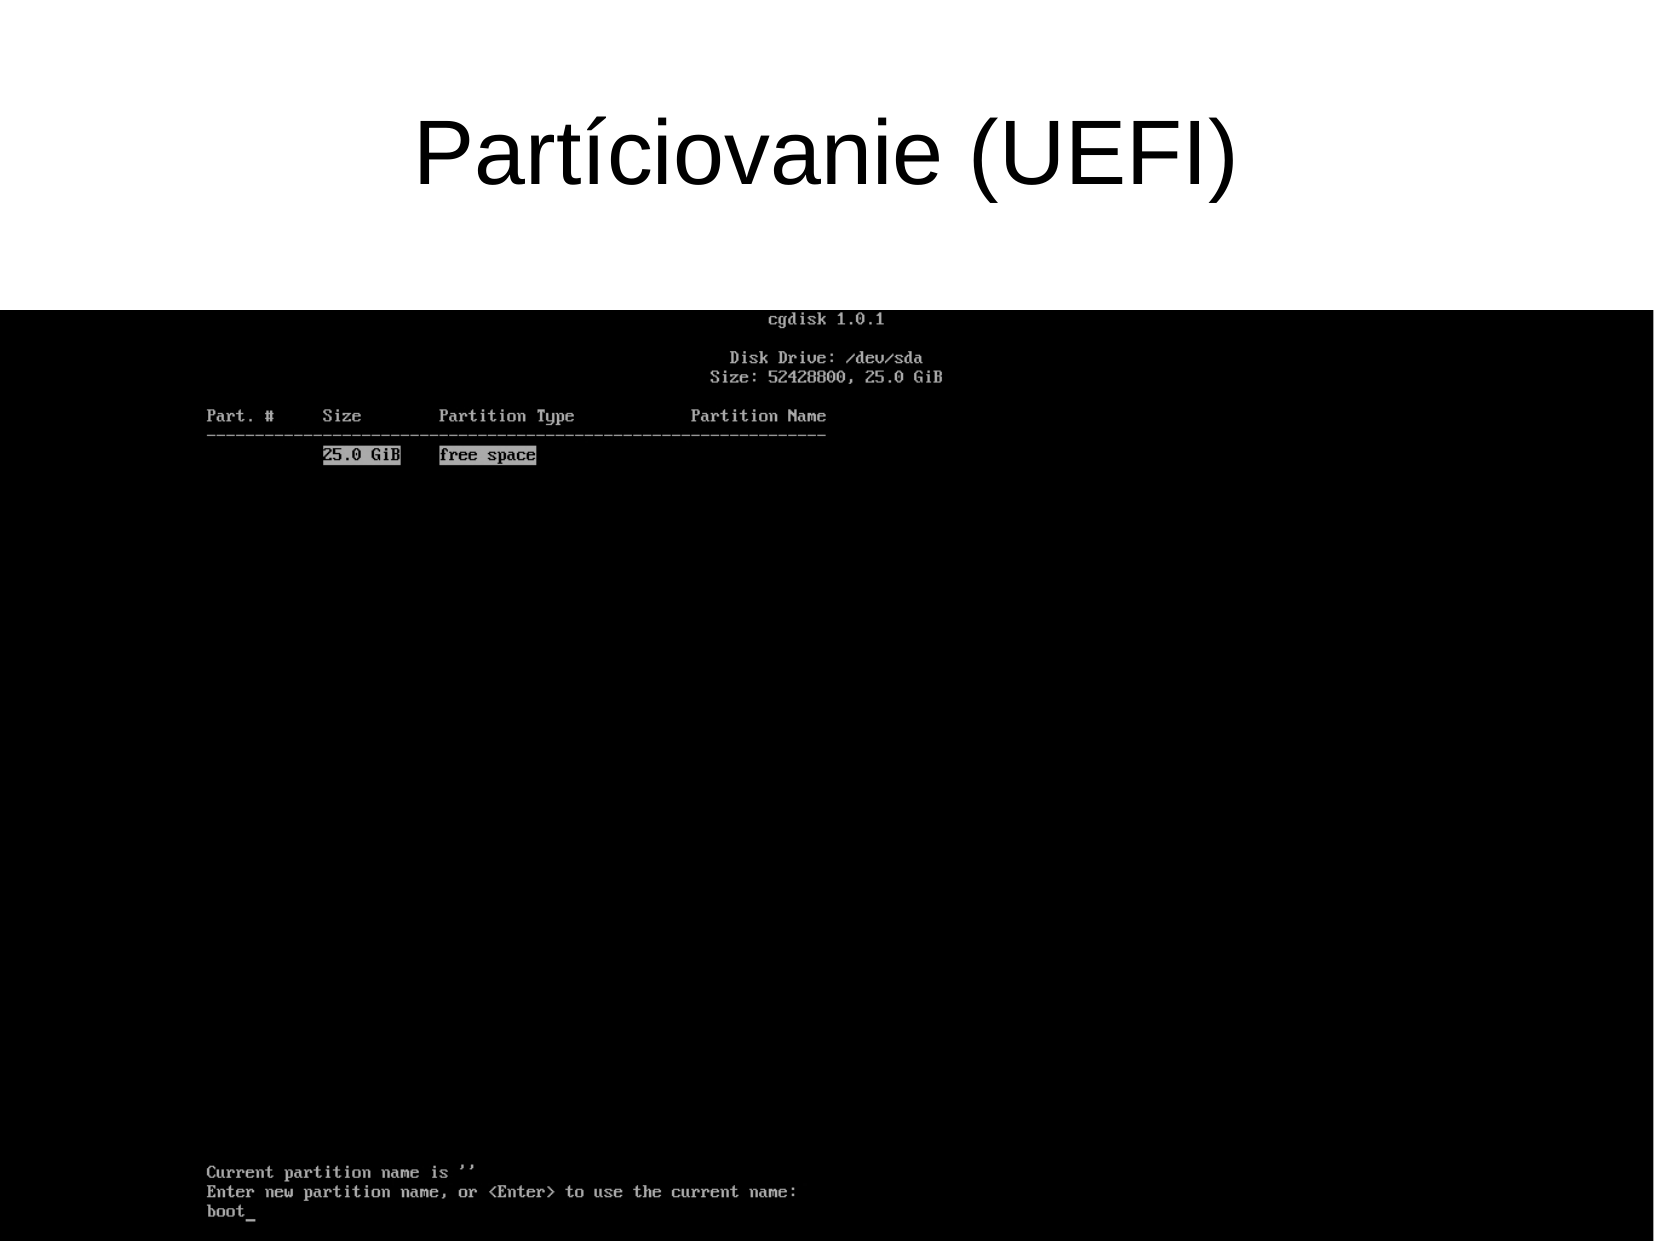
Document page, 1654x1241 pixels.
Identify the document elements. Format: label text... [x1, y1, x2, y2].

title Partíciovanie (UEFI) [82, 49, 1571, 257]
picture [0, 310, 1654, 1241]
